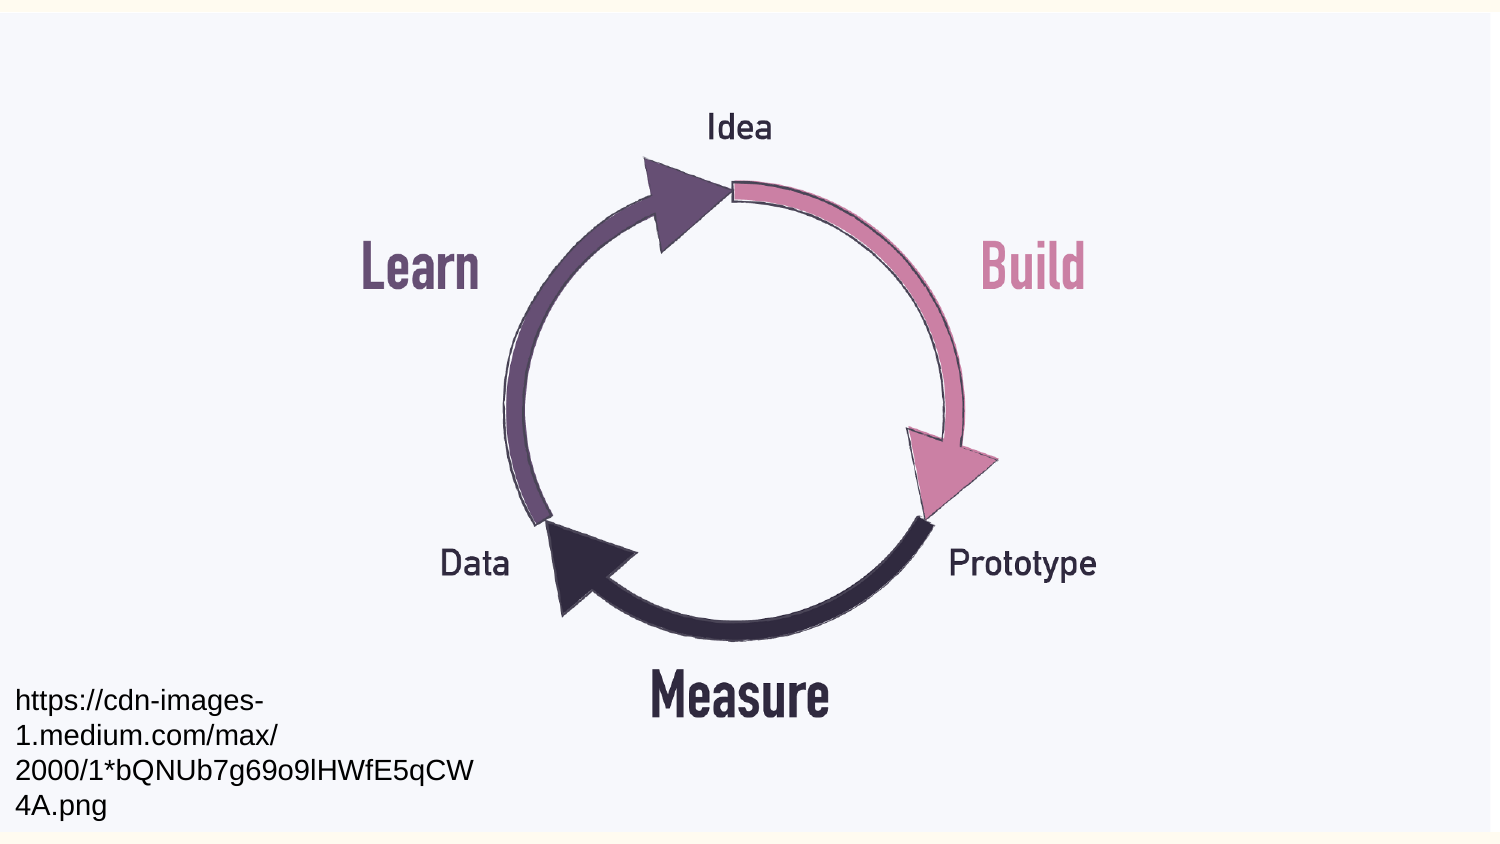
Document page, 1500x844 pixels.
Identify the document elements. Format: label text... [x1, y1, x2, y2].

picture [0, 12, 1500, 832]
text_box https://cdn-images-1.medium.com/max/2000/1*bQNUb7g69o9lHWfE5qCW4A.png [0, 680, 493, 822]
